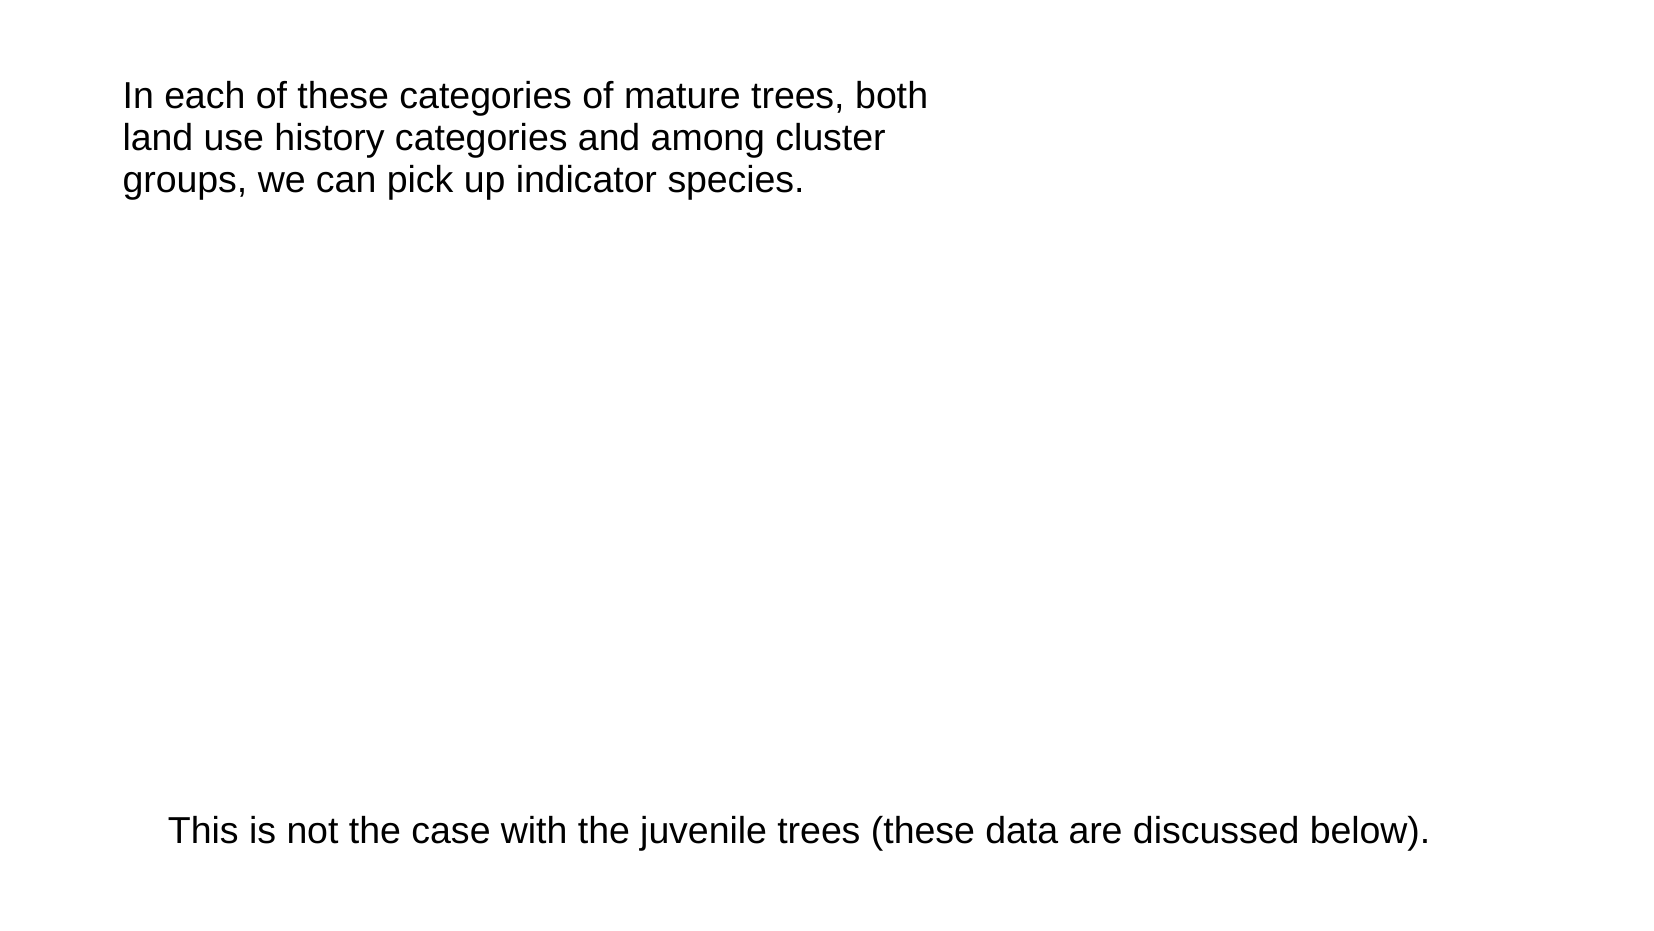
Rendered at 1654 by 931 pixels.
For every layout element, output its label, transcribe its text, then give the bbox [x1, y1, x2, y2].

text_box In each of these categories of mature trees, both land use history categories and among cluster groups, we can pick up indicator species. [107, 67, 1005, 288]
text_box This is not the case with the juvenile trees (these data are discussed below). [153, 801, 1529, 919]
